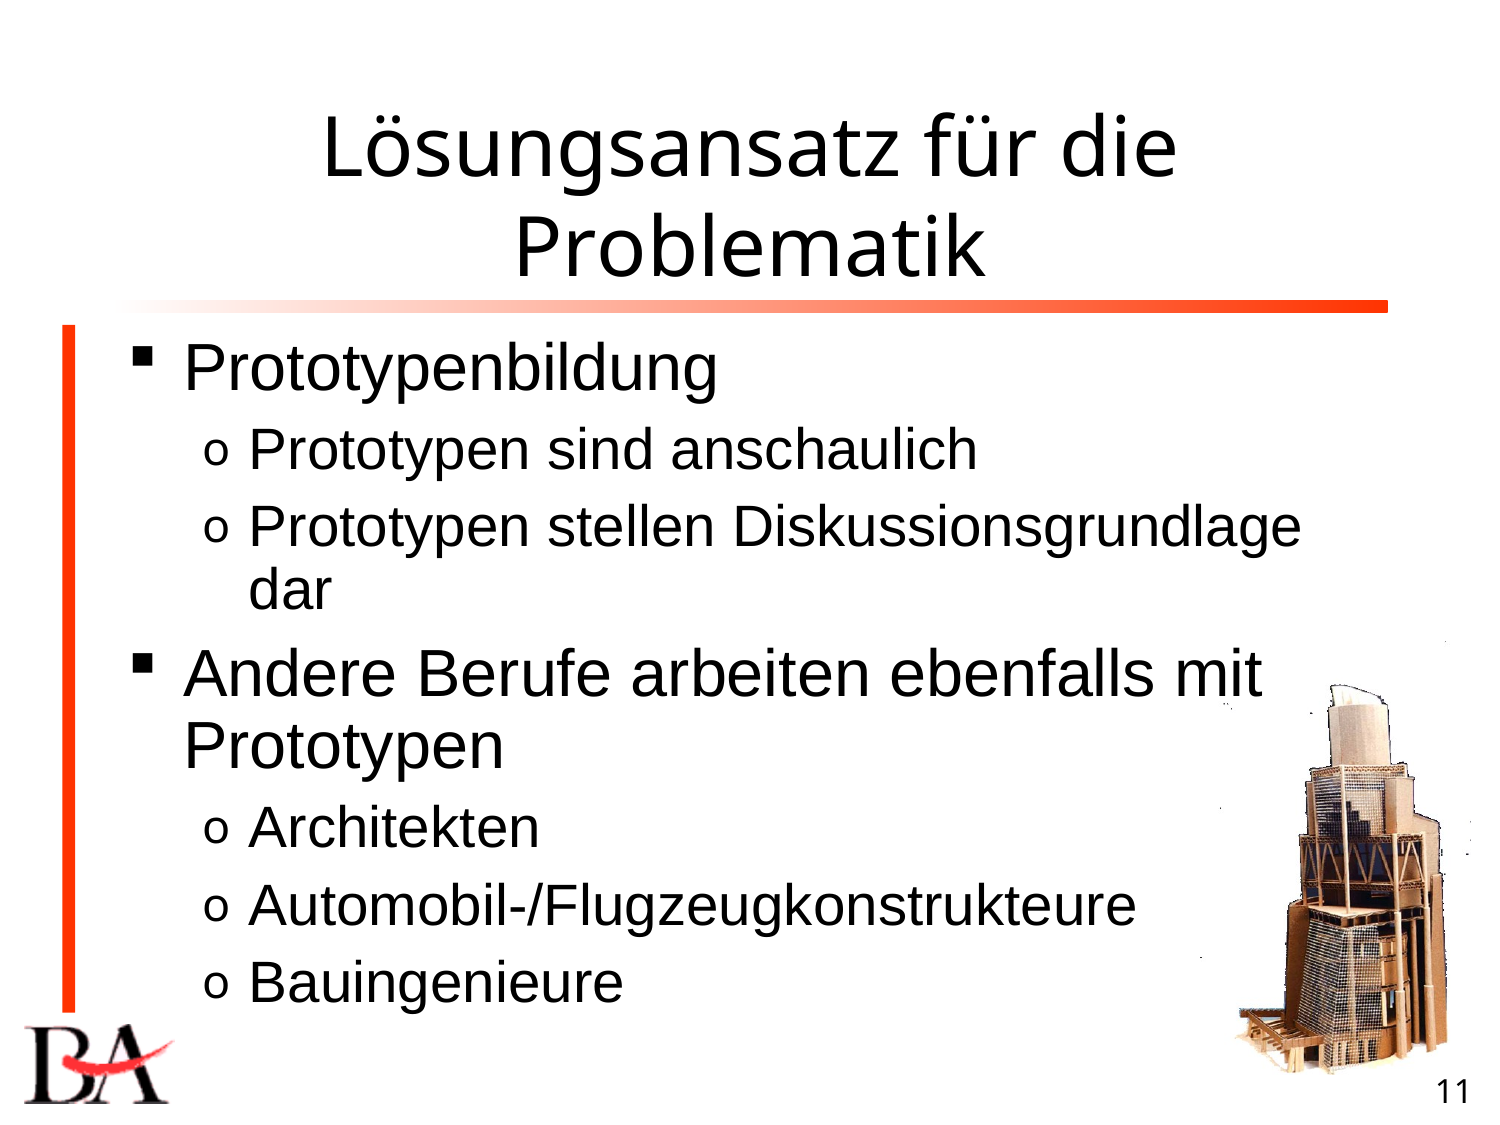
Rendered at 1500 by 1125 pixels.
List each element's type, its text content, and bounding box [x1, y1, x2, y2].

picture [1200, 641, 1471, 1075]
list Prototypenbildung Prototypen sind anschaulich Prototypen stellen Diskussionsgrundlage dar Andere Berufe arbeiten ebenfalls mit Prototypen Architekten Automobil-/Flugzeugkonstrukteure Bauingenieure [112, 324, 1388, 1051]
title Lösungsansatz für die Problematik [112, 85, 1388, 302]
picture [24, 1024, 175, 1104]
